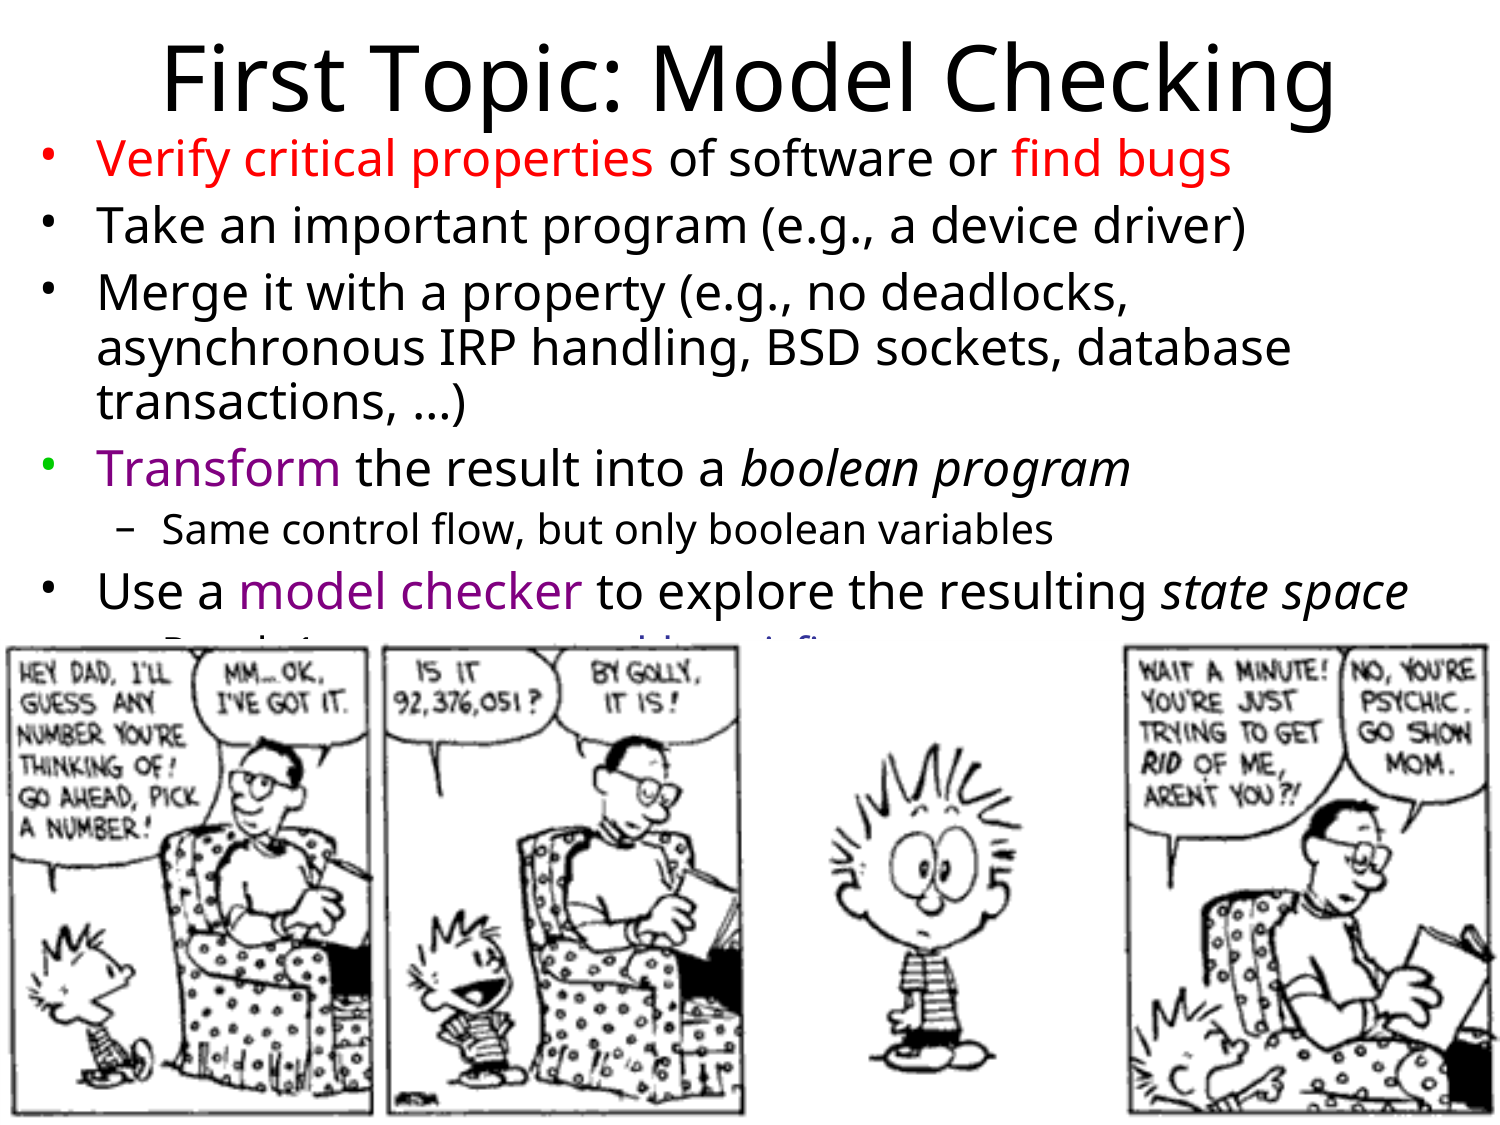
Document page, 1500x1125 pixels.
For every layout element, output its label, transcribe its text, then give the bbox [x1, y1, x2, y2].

title First Topic: Model Checking [24, 0, 1476, 125]
picture [0, 639, 1500, 1125]
list Verify critical properties of software or find bugs Take an important program (e.g., a device driver) Merge it with a property (e.g., no deadlocks, asynchronous IRP handling, BSD sockets, database transactions, …) Transform the result into a boolean program Same control flow, but only boolean variables Use a model checker to explore the resulting state space Result 1: program provably satisfies property Result 2: program violates property right here on line 92,376! [24, 125, 1476, 638]
